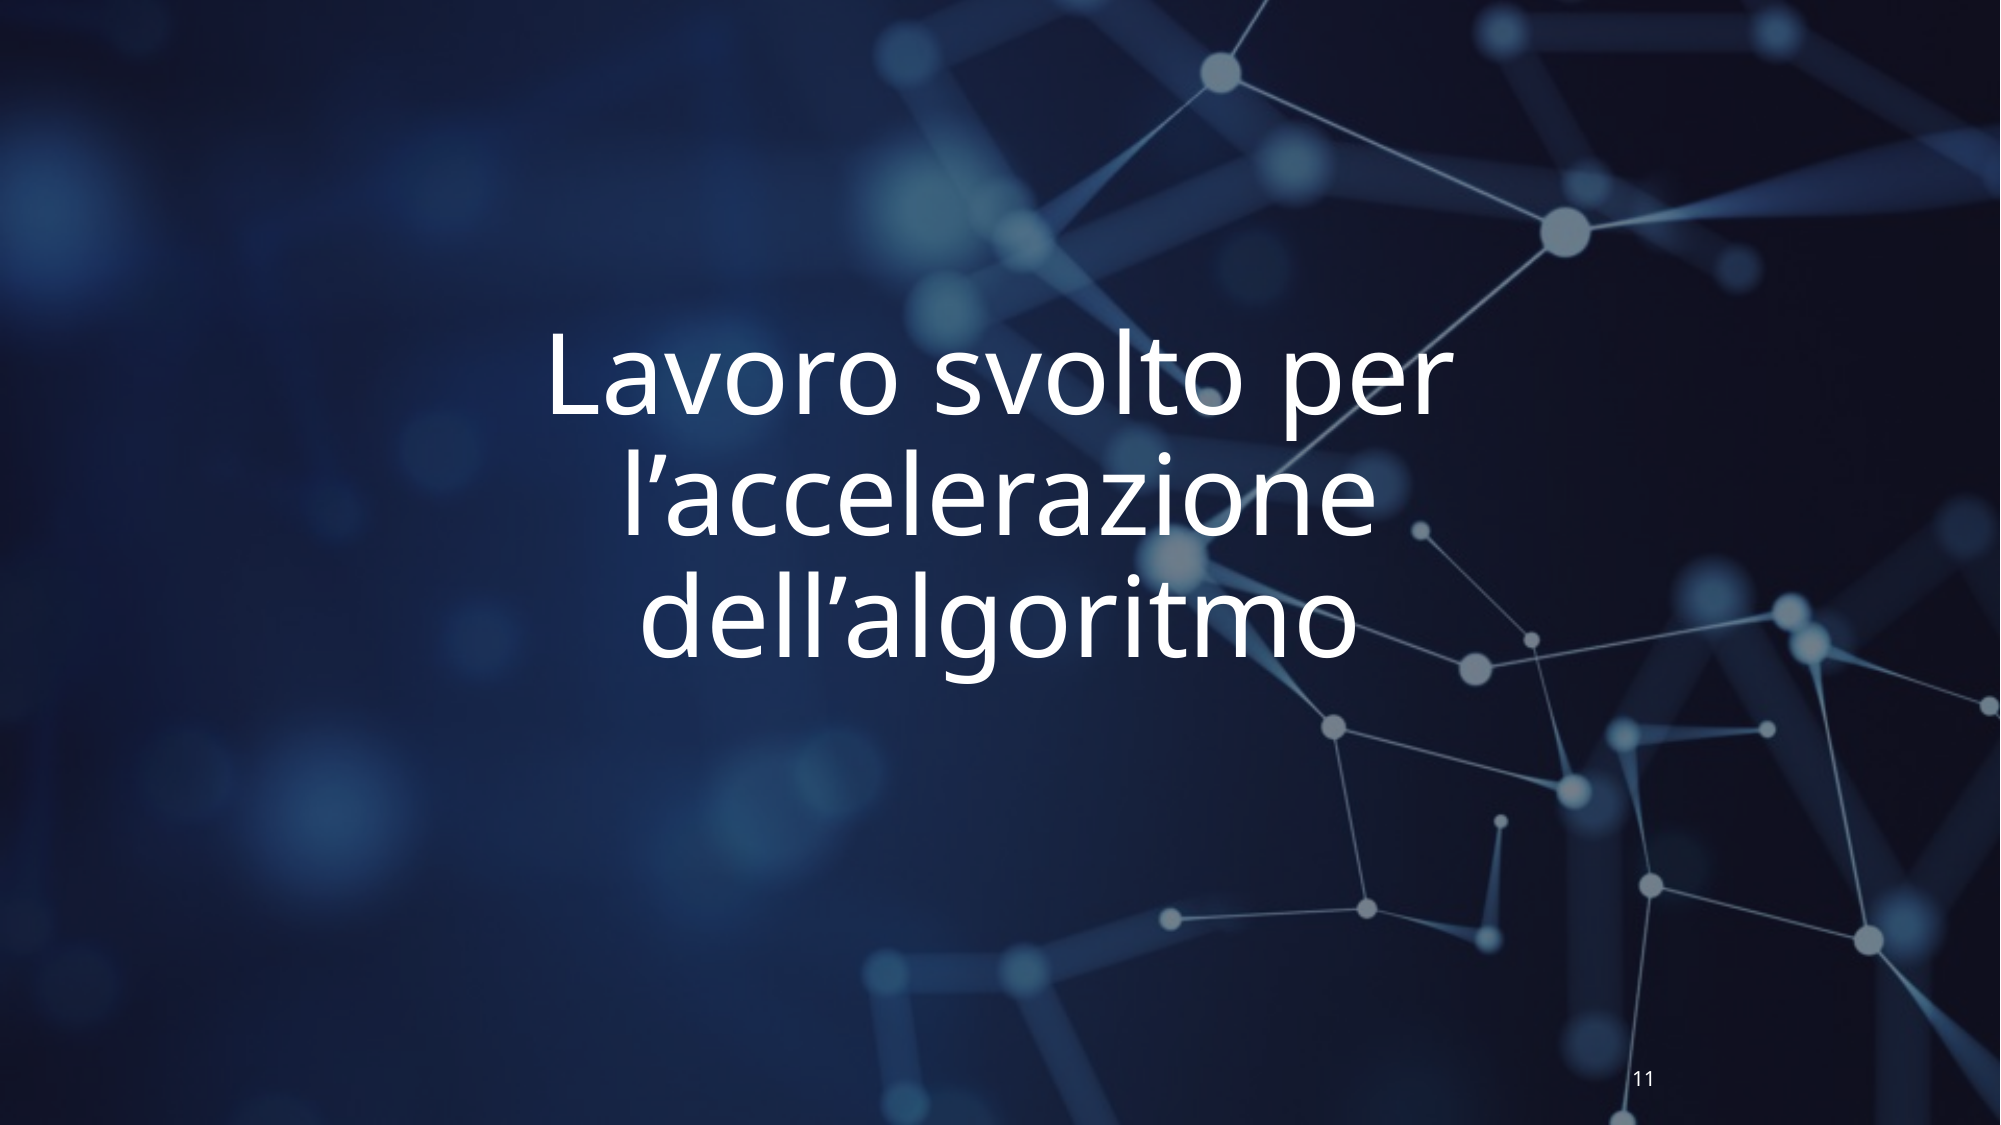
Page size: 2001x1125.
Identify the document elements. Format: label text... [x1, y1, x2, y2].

title Lavoro svolto per l’accelerazione dell’algoritmo [249, 306, 1750, 682]
picture [0, 0, 2000, 1125]
text_box [1632, 1067, 1910, 1093]
